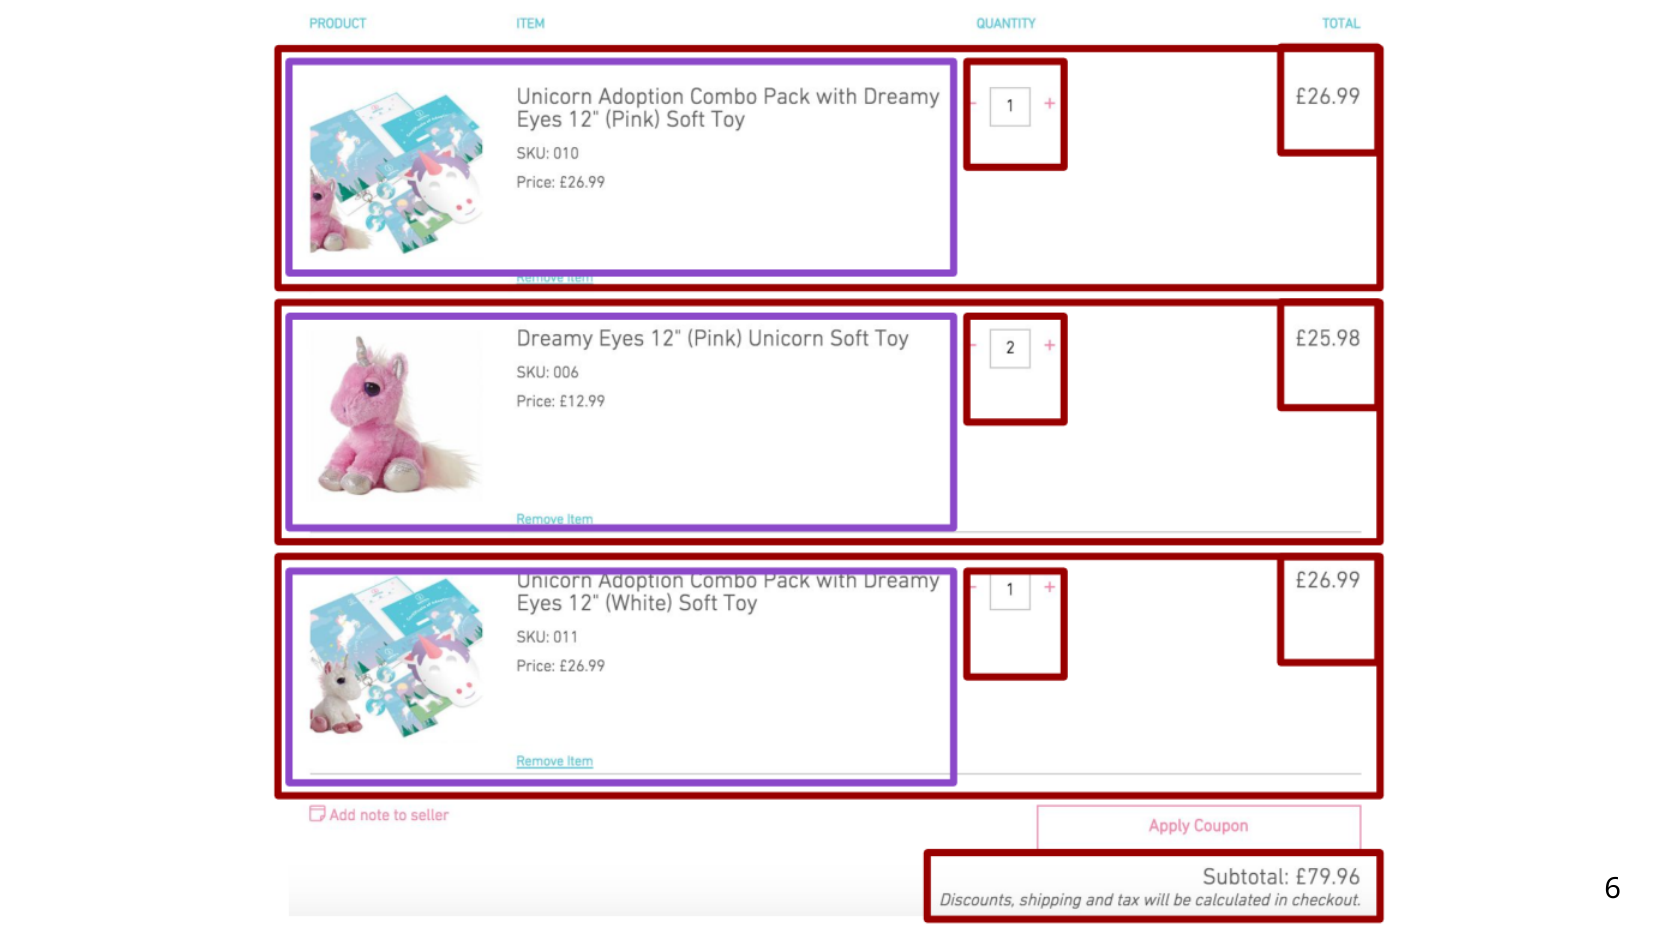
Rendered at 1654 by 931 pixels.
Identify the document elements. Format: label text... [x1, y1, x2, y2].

text_box <номер> [1598, 875, 1630, 910]
picture [265, 2, 1398, 931]
